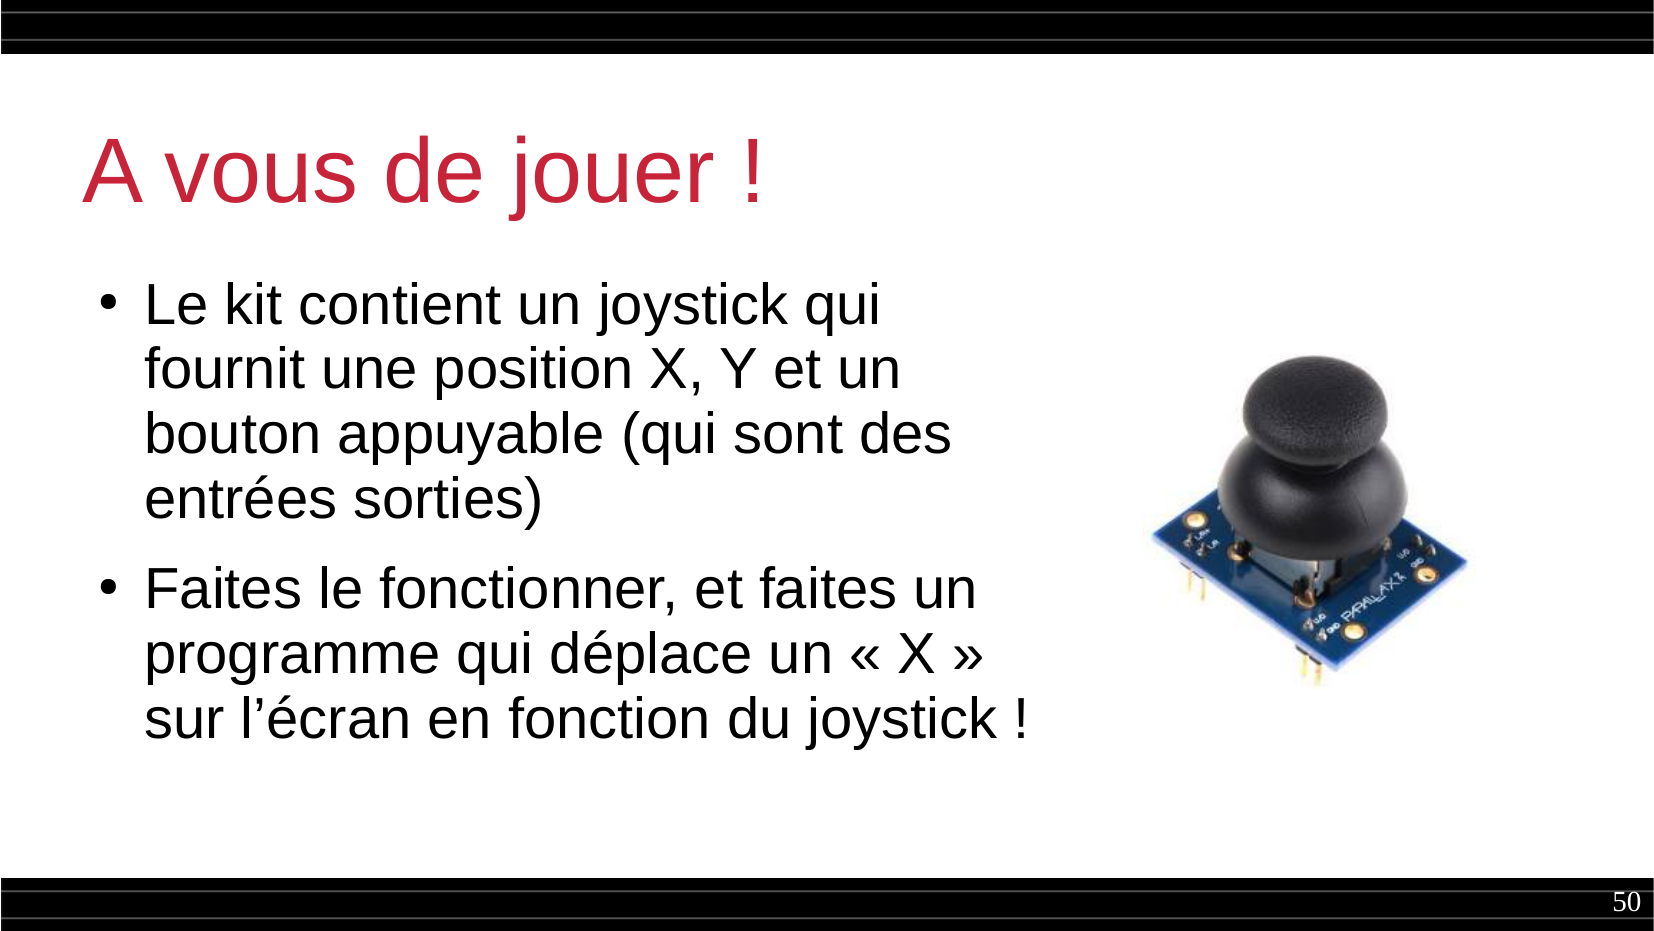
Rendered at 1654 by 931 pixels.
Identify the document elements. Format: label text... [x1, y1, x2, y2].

list Le kit contient un joystick qui fournit une position X, Y et un bouton appuyable (qui sont des entrées sorties) Faites le fonctionner, et faites un programme qui déplace un « X » sur l’écran en fonction du joystick ! [82, 271, 1040, 804]
picture [1143, 354, 1477, 689]
title A vous de jouer ! [82, 92, 1571, 249]
picture [1, 878, 1654, 931]
picture [1, 0, 1654, 54]
